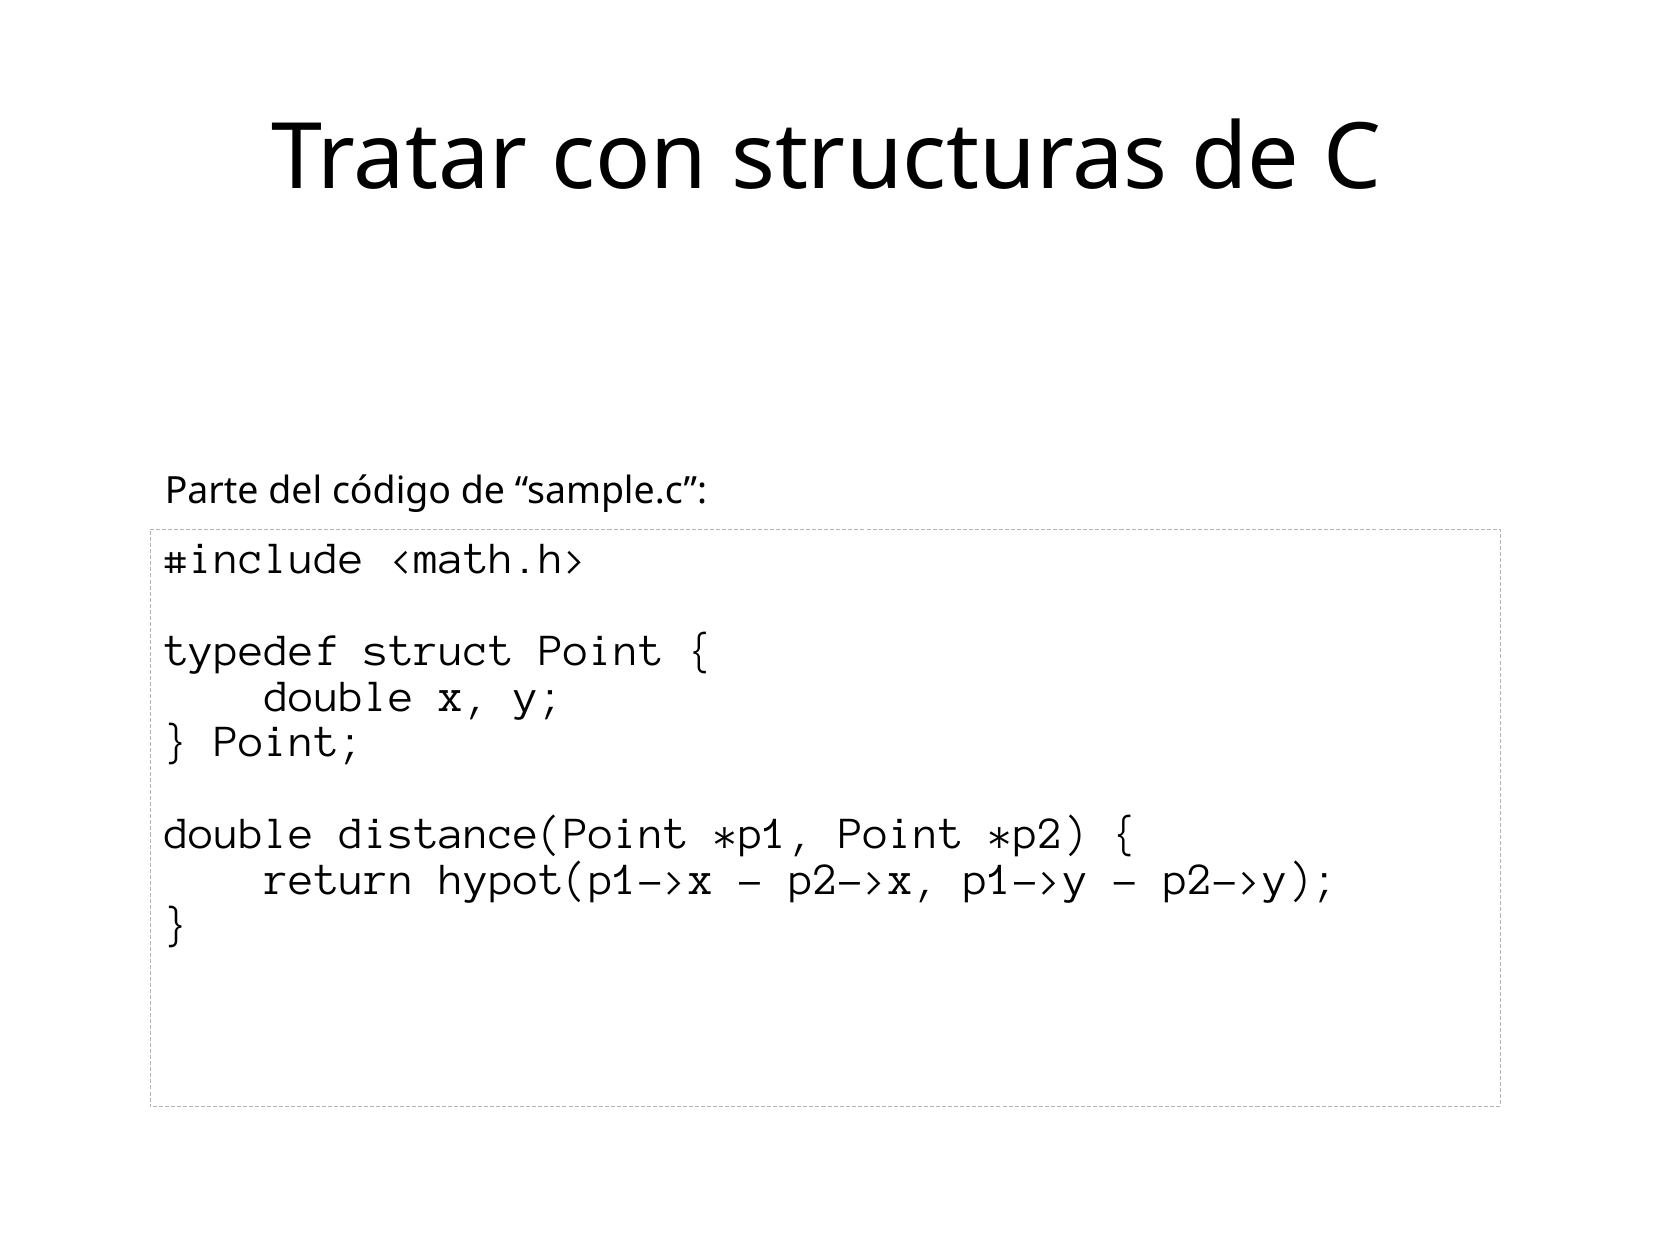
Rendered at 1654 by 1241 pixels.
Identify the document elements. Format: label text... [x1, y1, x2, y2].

text_box #include <math.h> typedef struct Point { double x, y; } Point; double distance(Point *p1, Point *p2) { return hypot(p1->x - p2->x, p1->y - p2->y); } [150, 529, 1501, 956]
title Tratar con structuras de C [82, 49, 1571, 257]
text_box Parte del código de “sample.c”: [150, 456, 673, 516]
